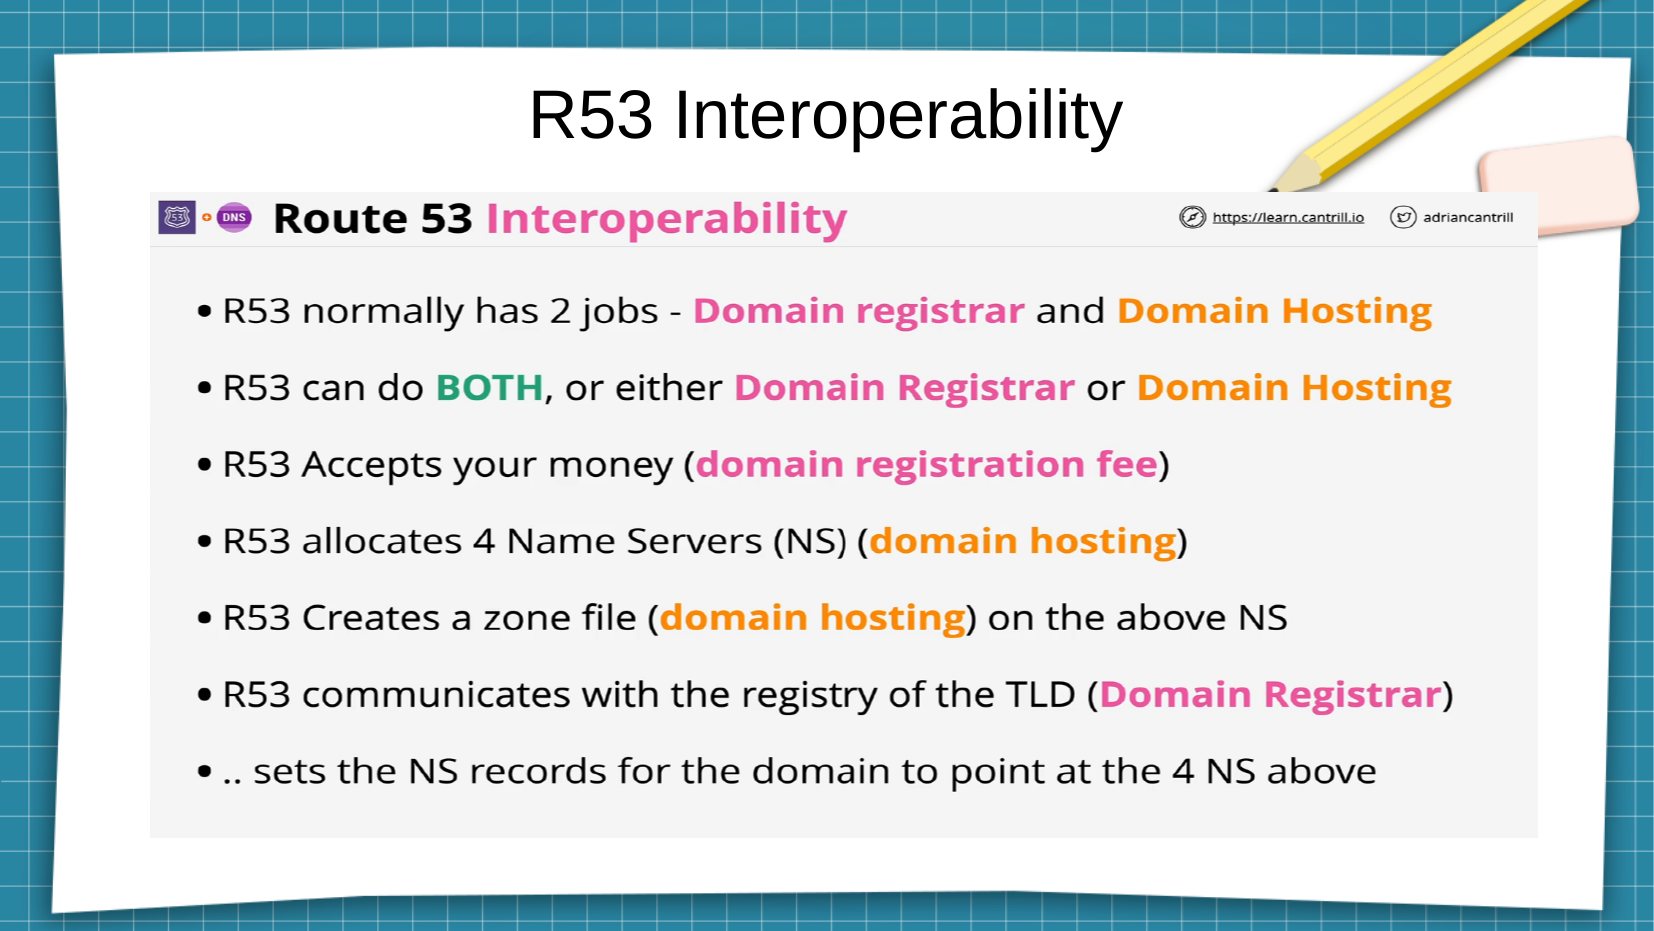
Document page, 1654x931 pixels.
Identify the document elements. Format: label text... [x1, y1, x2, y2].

picture [0, 0, 1654, 931]
title R53 Interoperability [82, 37, 1571, 193]
